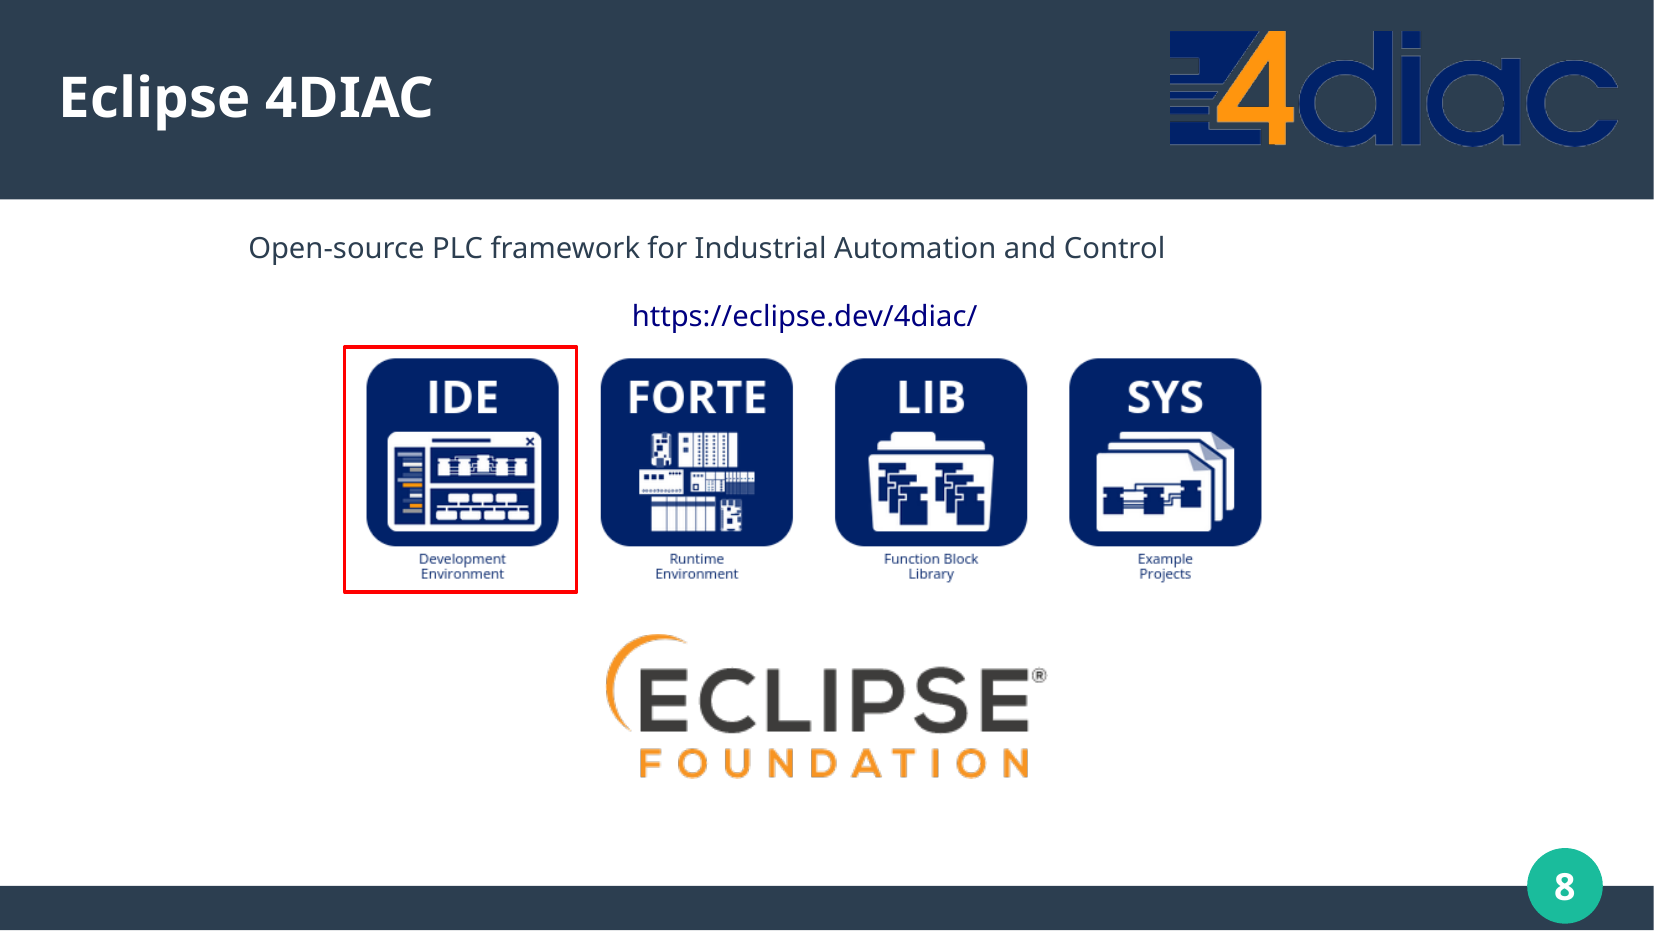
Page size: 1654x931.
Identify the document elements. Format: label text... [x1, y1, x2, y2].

picture [1170, 31, 1621, 147]
picture [605, 634, 1048, 779]
picture [358, 374, 575, 590]
text_box Open-source PLC framework for Industrial Automation and Control https://eclipse.dev/4diac/ [174, 228, 1436, 374]
picture [578, 374, 1269, 590]
title Eclipse 4DIAC [59, 37, 1595, 156]
